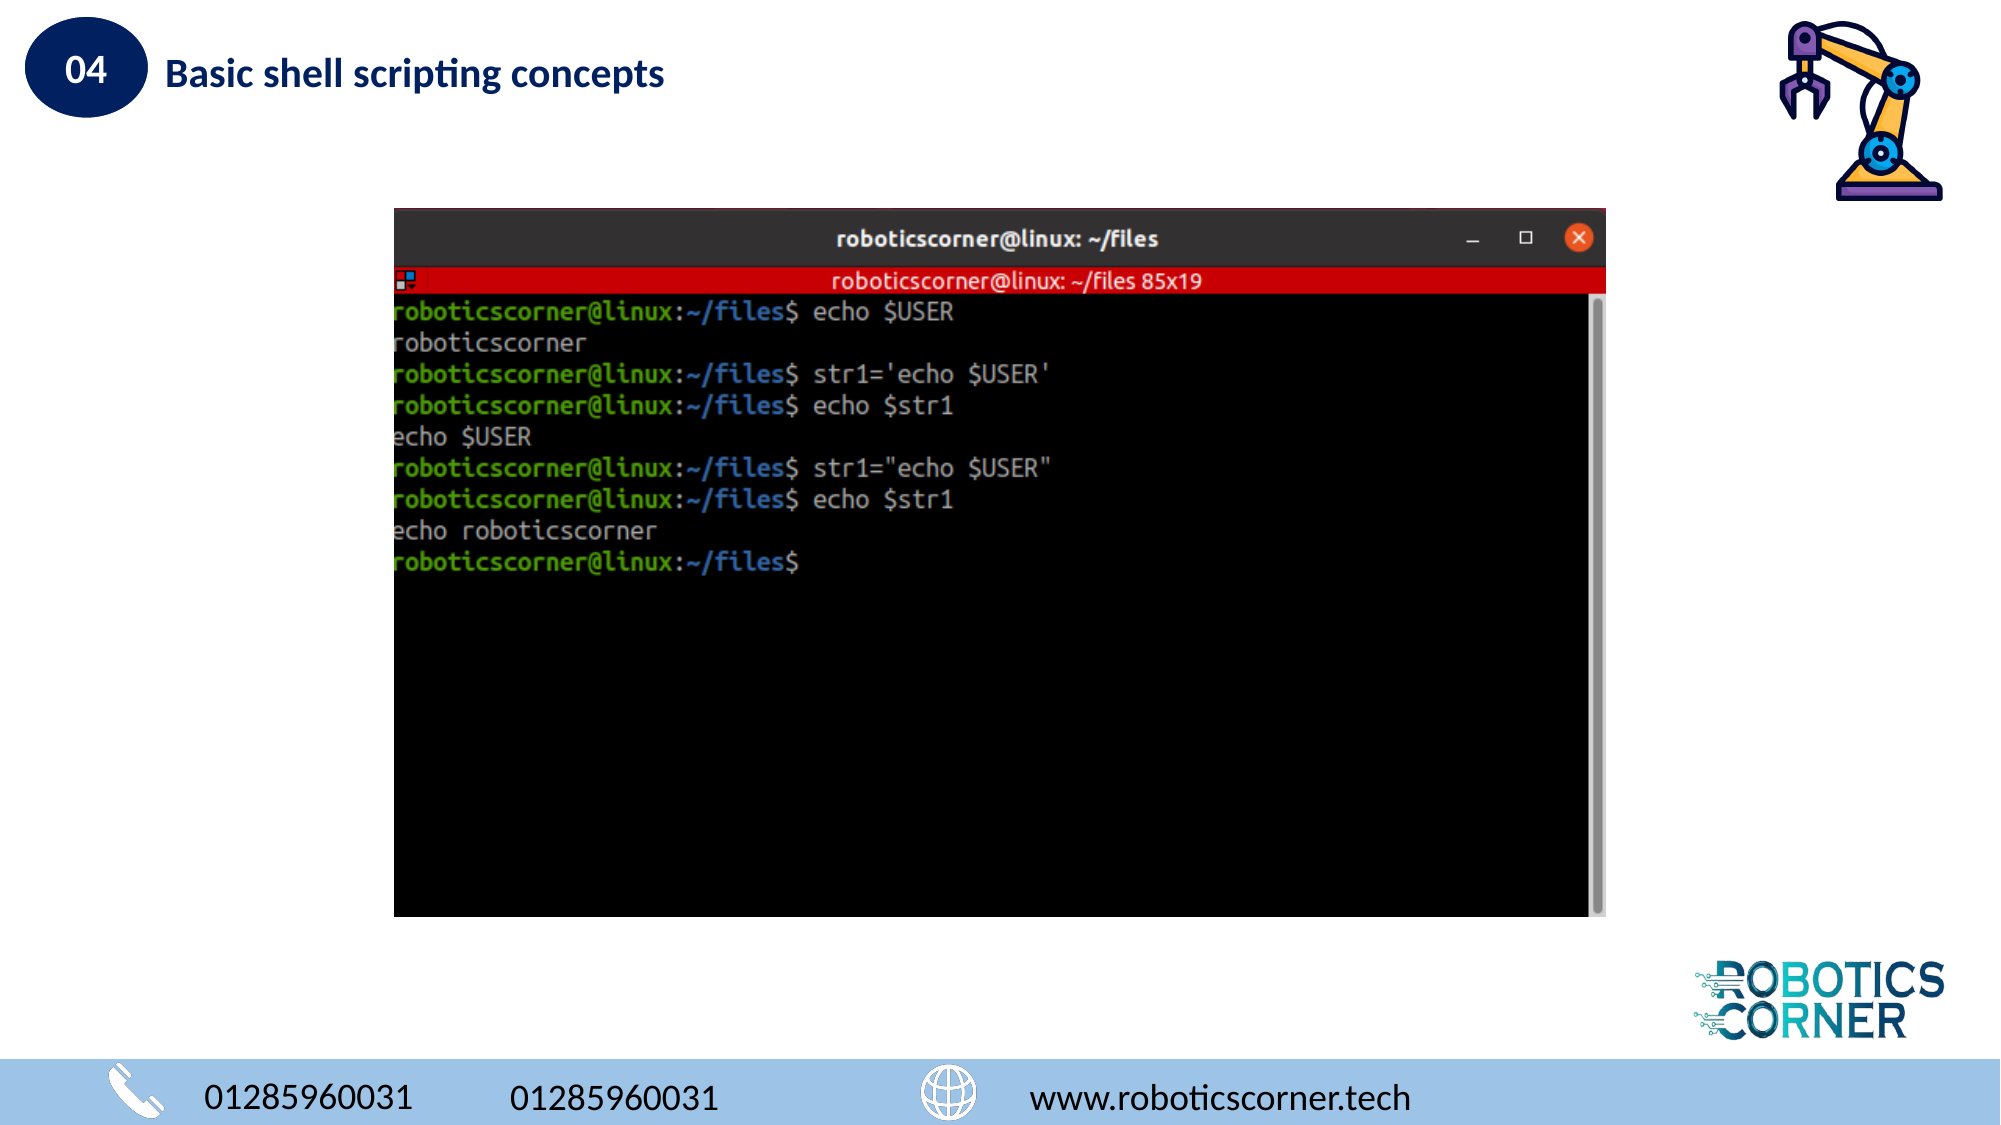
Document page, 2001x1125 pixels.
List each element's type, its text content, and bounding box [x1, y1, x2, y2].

picture [1771, 21, 1951, 201]
picture [103, 1057, 170, 1124]
text_box www.roboticscorner.tech [1014, 1065, 1546, 1125]
picture [1680, 859, 1953, 1125]
text_box [981, 1059, 1680, 1125]
text_box [0, 1059, 915, 1125]
text_box 01285960031 [495, 1064, 827, 1125]
text_box 04 [22, 14, 150, 121]
text_box [1953, 1059, 2000, 1125]
text_box 01285960031 [189, 1064, 495, 1125]
picture [394, 208, 1606, 917]
text_box Basic shell scripting concepts [150, 38, 705, 154]
picture [915, 1059, 981, 1125]
